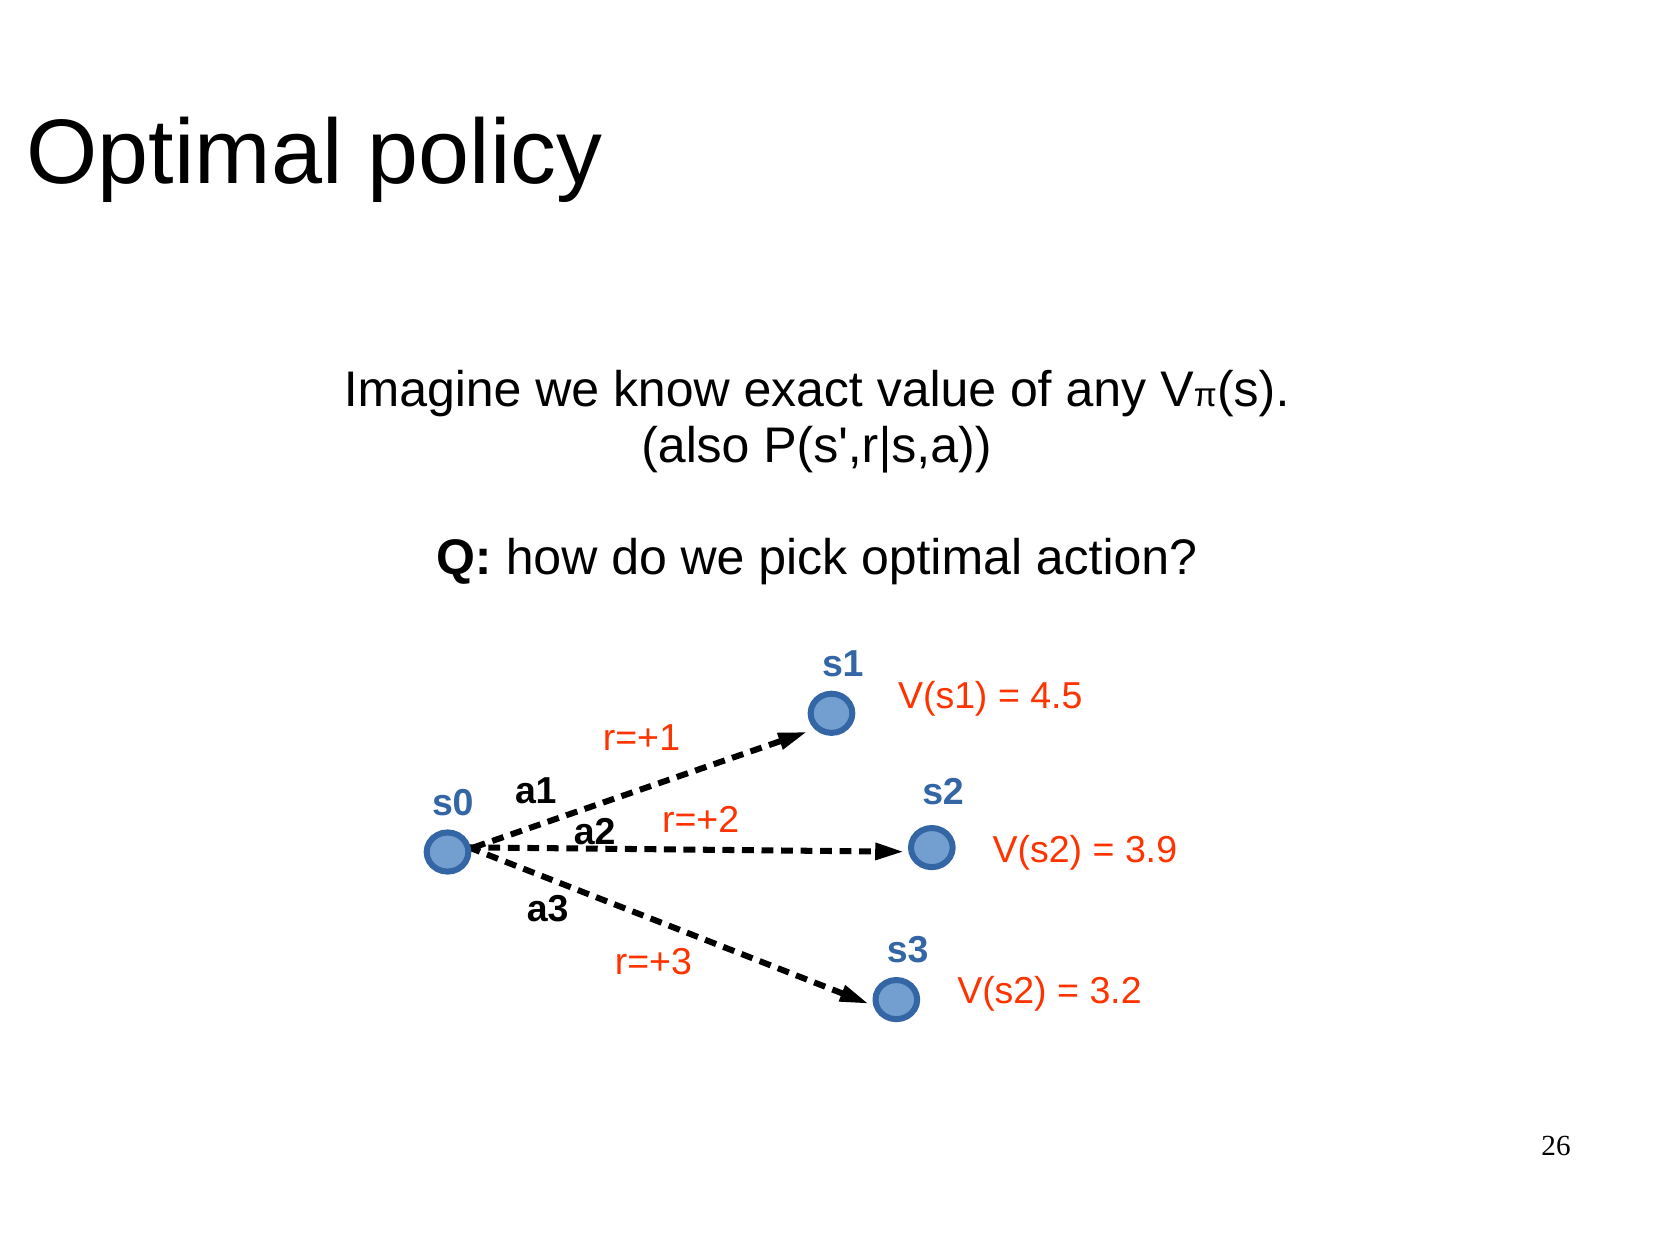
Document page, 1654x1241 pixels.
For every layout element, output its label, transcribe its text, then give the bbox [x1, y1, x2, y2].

text_box V(s1) = 4.5 [883, 667, 1098, 725]
text_box s3 [869, 918, 947, 982]
text_box r=+2 [647, 791, 755, 849]
text_box [875, 980, 918, 1020]
text_box Imagine we know exact value of any Vπ(s). (also P(s',r|s,a)) Q: how do we pick optimal action? [328, 354, 1305, 595]
text_box a1 [497, 758, 575, 822]
text_box r=+1 [588, 708, 696, 766]
text_box [426, 832, 469, 872]
text_box V(s2) = 3.9 [977, 820, 1193, 878]
text_box a2 [556, 800, 634, 863]
text_box [34, 418, 1361, 603]
text_box a3 [509, 876, 587, 940]
text_box [910, 828, 953, 868]
text_box [810, 693, 853, 733]
text_box Optimal policy [11, 93, 1477, 211]
text_box s2 [904, 760, 982, 824]
text_box s1 [804, 631, 882, 695]
text_box r=+3 [600, 933, 707, 990]
text_box V(s2) = 3.2 [942, 962, 1157, 1020]
text_box s0 [414, 770, 492, 834]
